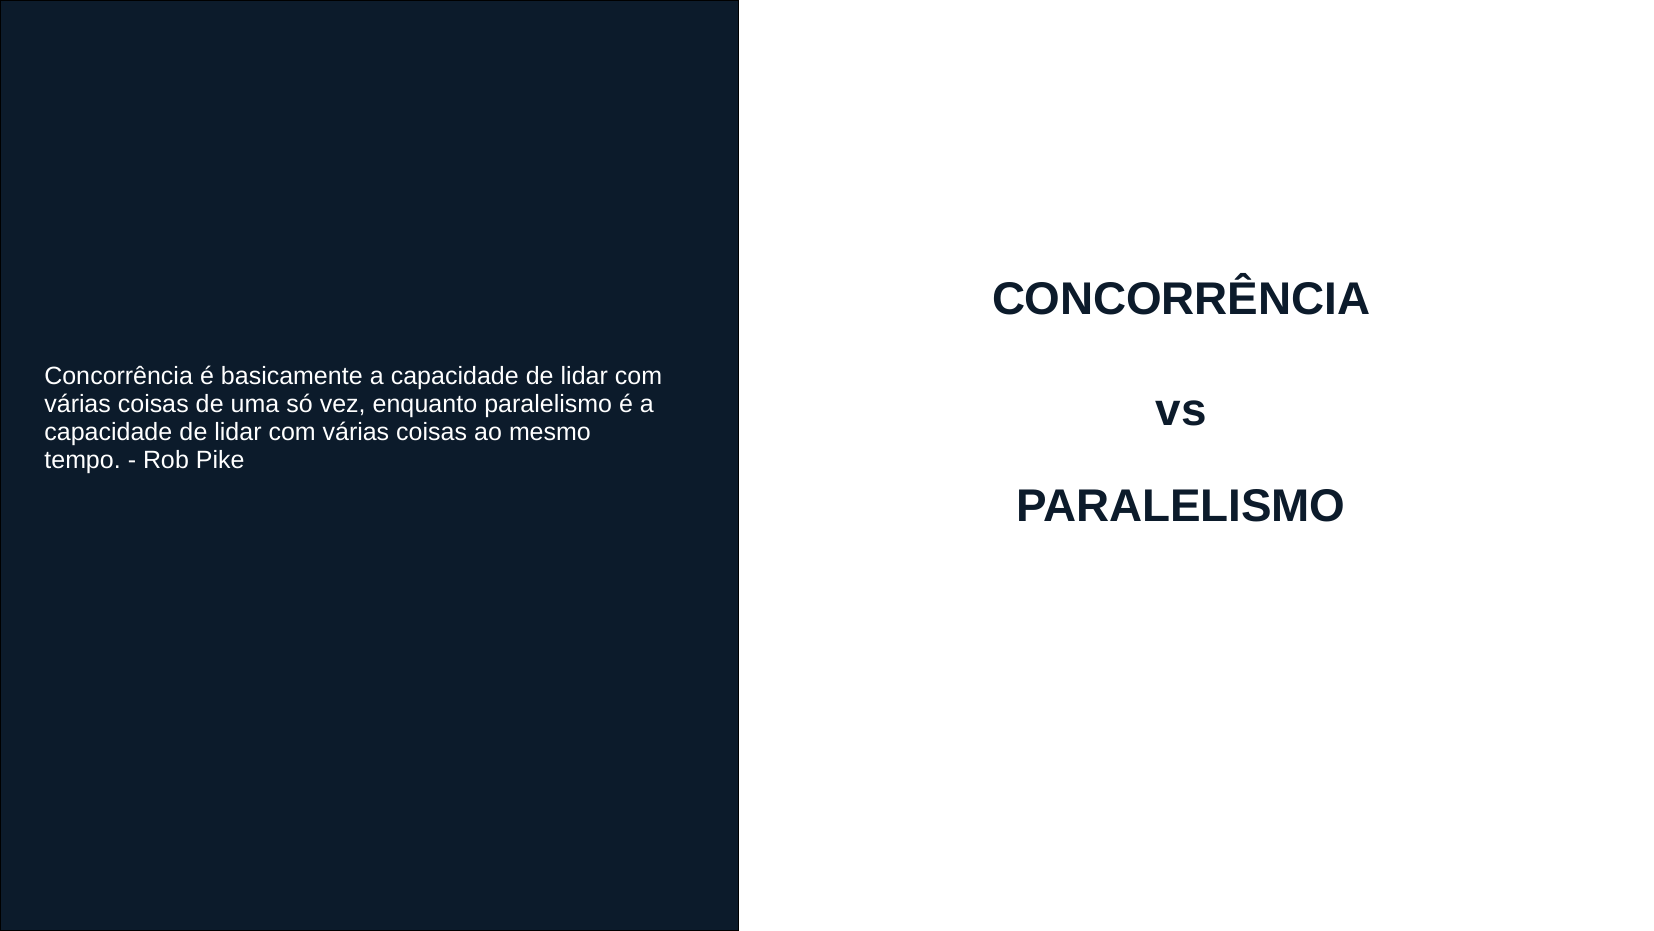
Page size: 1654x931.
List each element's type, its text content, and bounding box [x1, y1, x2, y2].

text_box Concorrência é basicamente a capacidade de lidar com várias coisas de uma só vez, enquanto paralelismo é a capacidade de lidar com várias coisas ao mesmo tempo. - Rob Pike [29, 354, 691, 502]
text_box [0, 0, 739, 931]
text_box PARALELISMO [915, 472, 1447, 539]
text_box vs [915, 376, 1447, 443]
text_box CONCORRÊNCIA [915, 265, 1447, 332]
